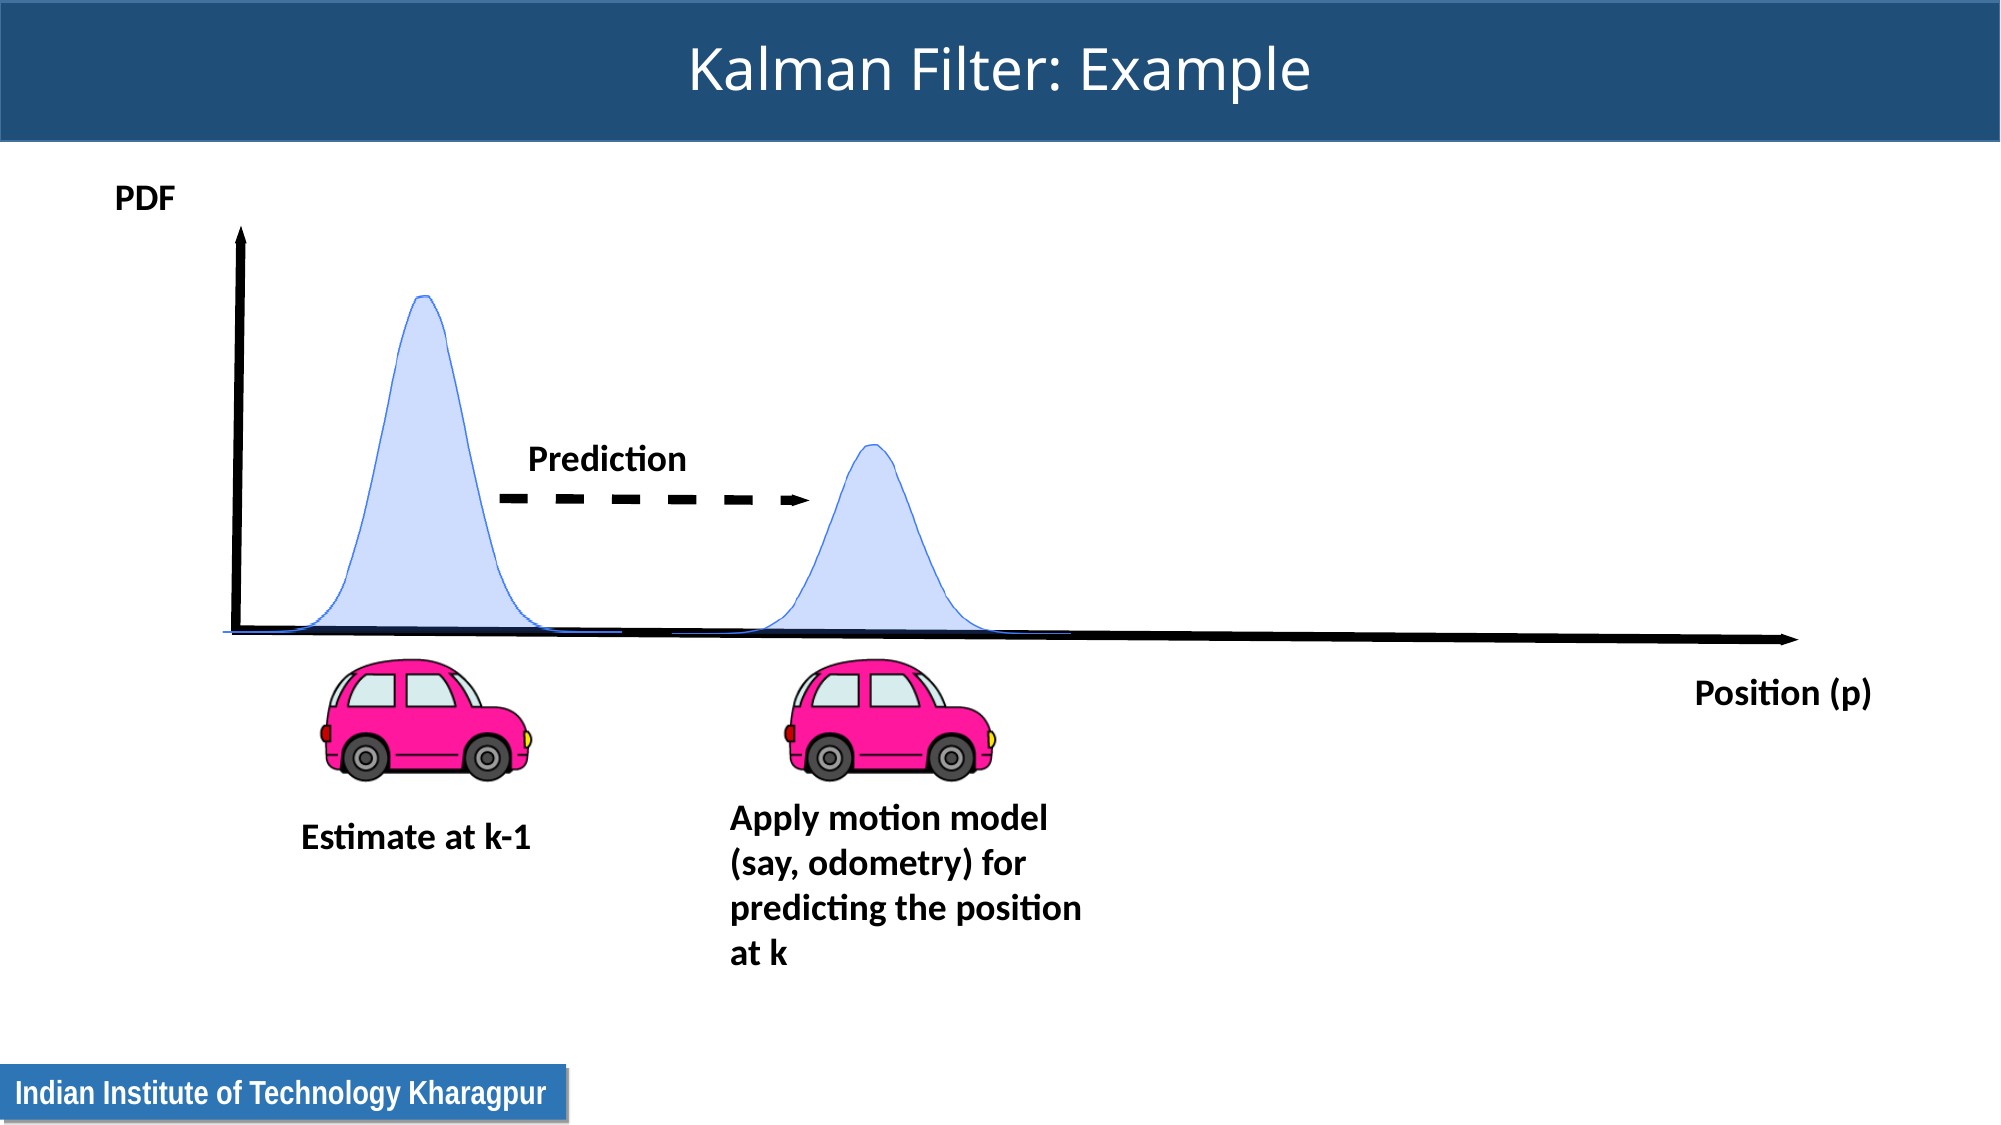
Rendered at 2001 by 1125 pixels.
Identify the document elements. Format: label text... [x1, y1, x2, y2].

text_box Apply motion model (say, odometry) for predicting the position at k [714, 785, 1117, 982]
text_box Estimate at k-1 [286, 804, 552, 865]
picture [754, 644, 1016, 785]
title Kalman Filter: Example [0, 1, 2000, 141]
text_box PDF [99, 165, 366, 226]
picture [196, 269, 1096, 786]
text_box Prediction [513, 426, 779, 487]
text_box Position (p) [1679, 660, 1946, 721]
